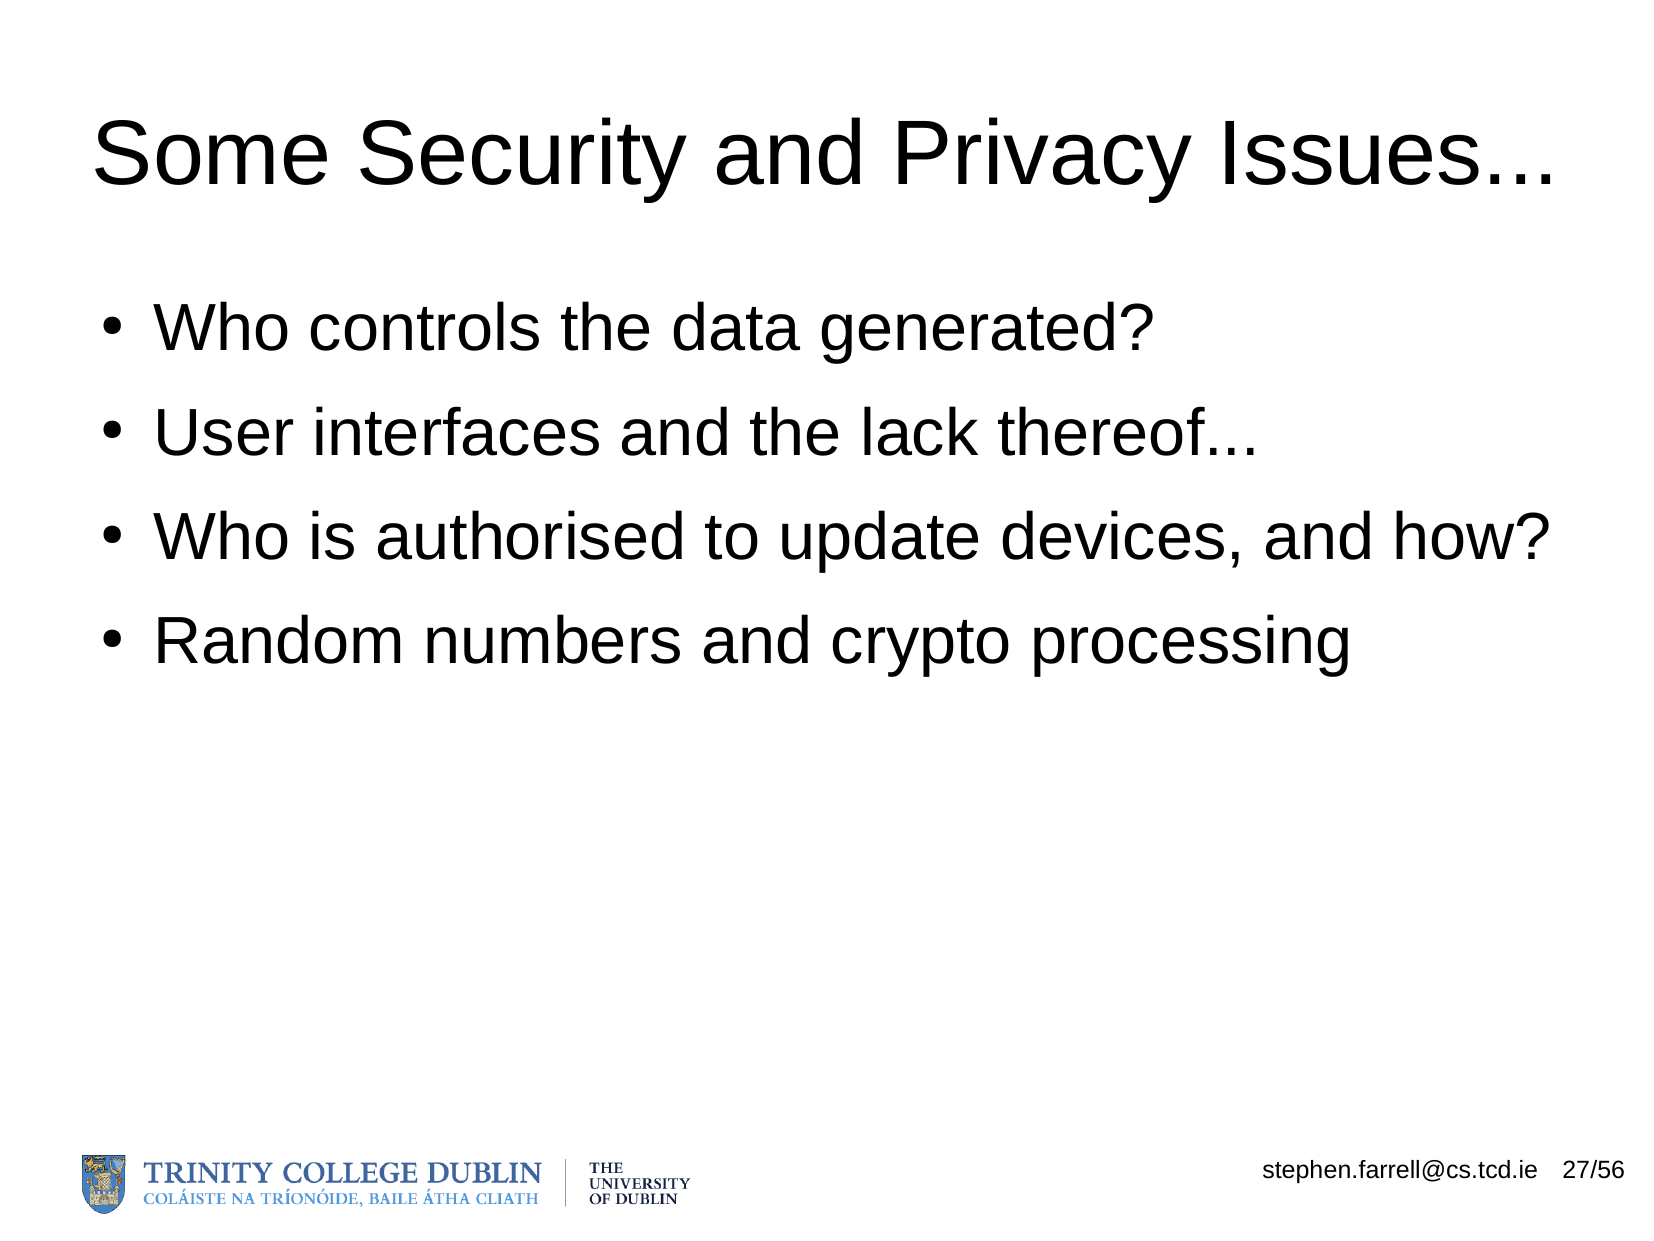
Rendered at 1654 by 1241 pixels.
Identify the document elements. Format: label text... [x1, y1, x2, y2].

picture [82, 1155, 694, 1214]
list Who controls the data generated? User interfaces and the lack thereof... Who is authorised to update devices, and how? Random numbers and crypto processing [82, 290, 1571, 1010]
title Some Security and Privacy Issues... [82, 49, 1571, 257]
